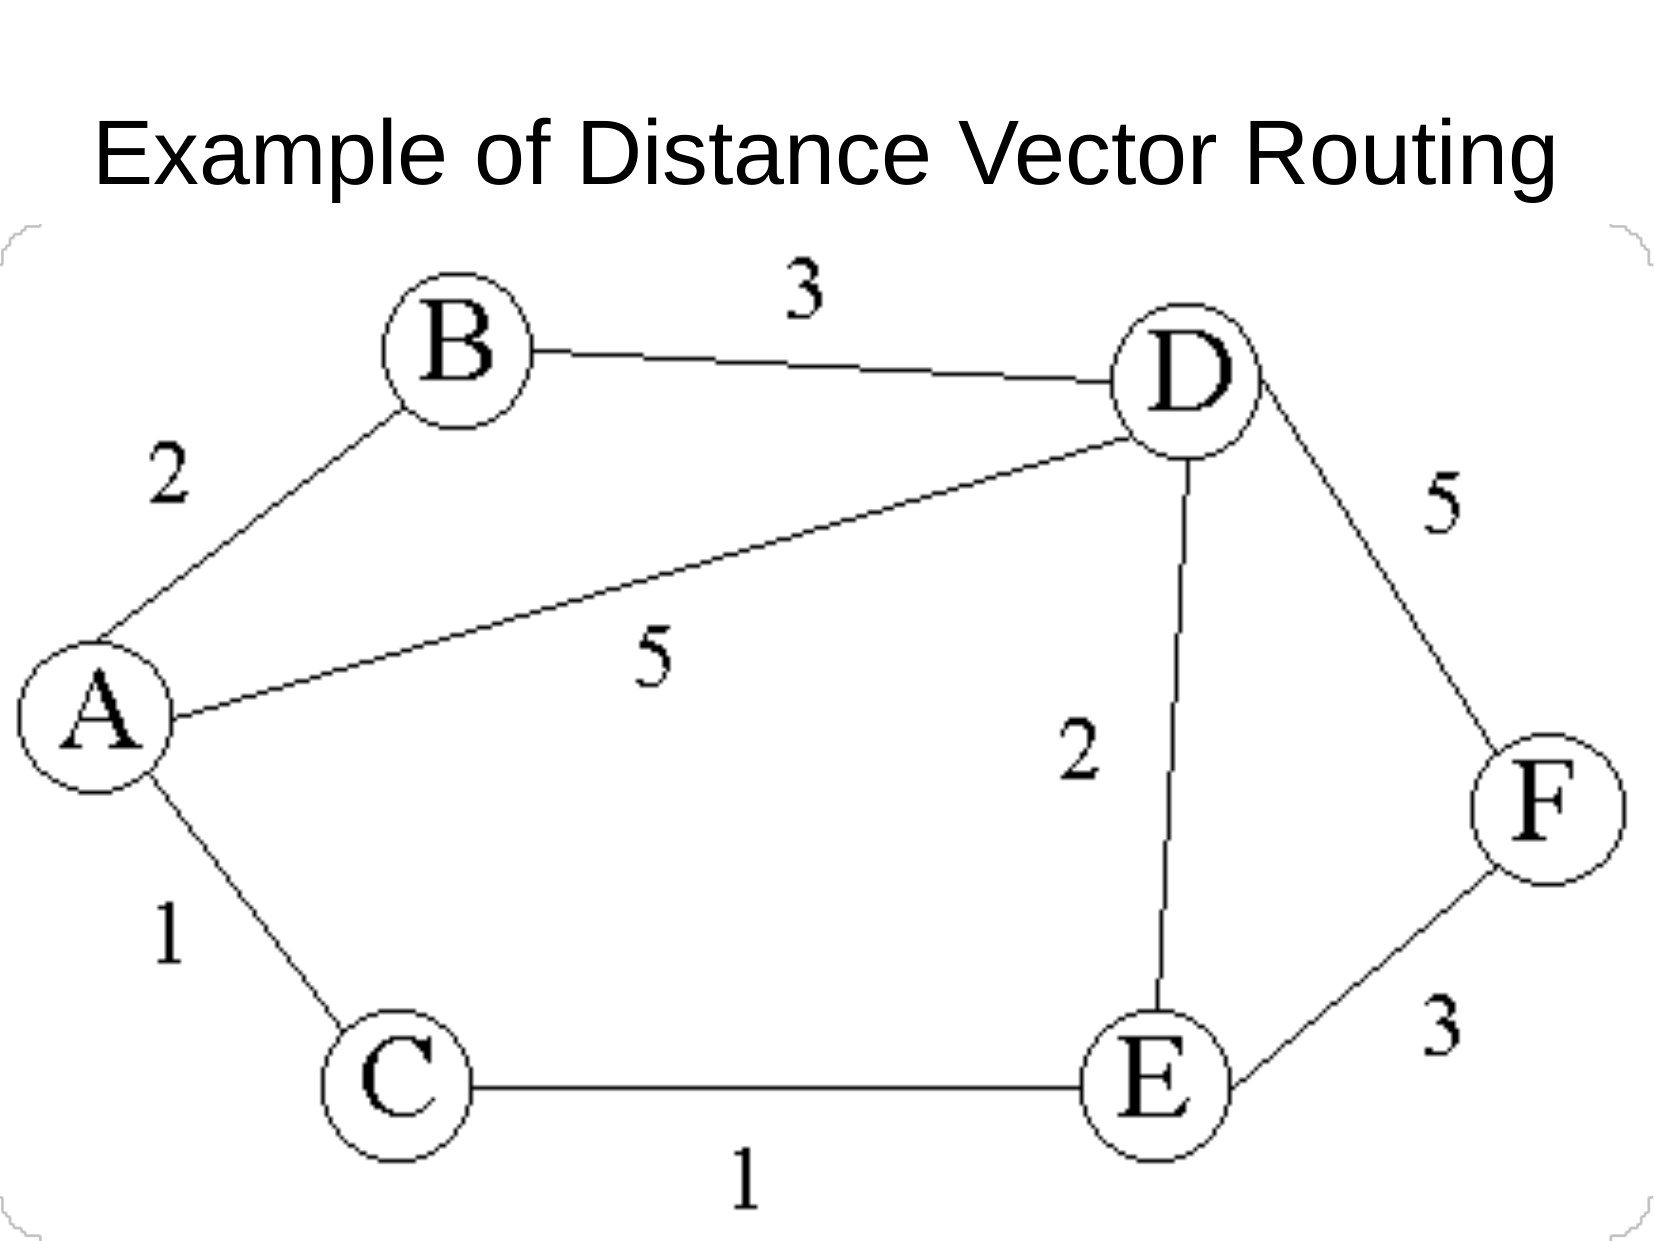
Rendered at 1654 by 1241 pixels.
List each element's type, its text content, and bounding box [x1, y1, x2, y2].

title Example of Distance Vector Routing [82, 49, 1571, 224]
picture [0, 224, 1654, 1241]
